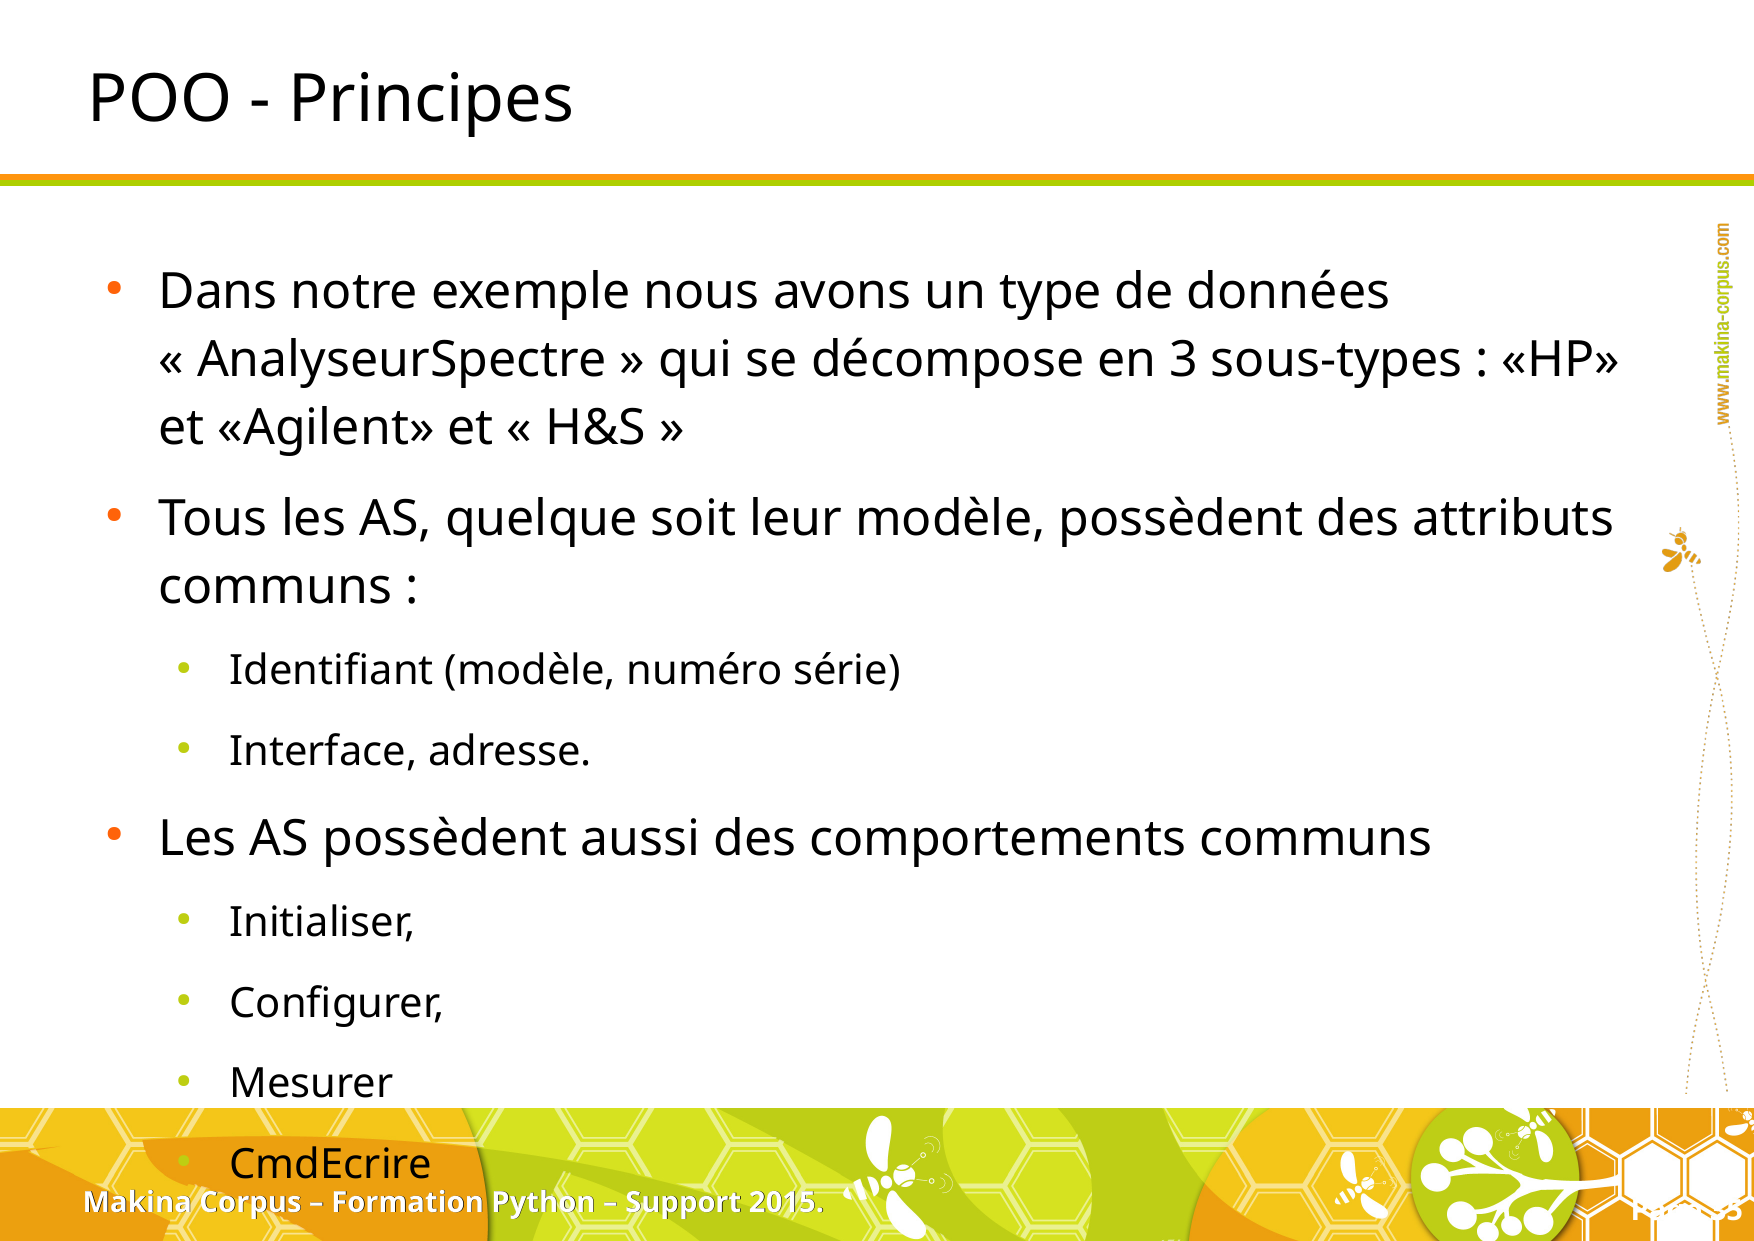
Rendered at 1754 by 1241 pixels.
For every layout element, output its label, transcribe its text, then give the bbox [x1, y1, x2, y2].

list Dans notre exemple nous avons un type de données « AnalyseurSpectre » qui se décompose en 3 sous-types : «HP» et «Agilent» et « H&S » Tous les AS, quelque soit leur modèle, possèdent des attributs communs : Identifiant (modèle, numéro série) Interface, adresse. Les AS possèdent aussi des comportements communs Initialiser, Configurer, Mesurer CmdEcrire [87, 254, 1667, 1139]
picture [0, 1108, 1754, 1241]
picture [1639, 203, 1754, 1093]
title POO - Principes [87, 31, 1667, 160]
